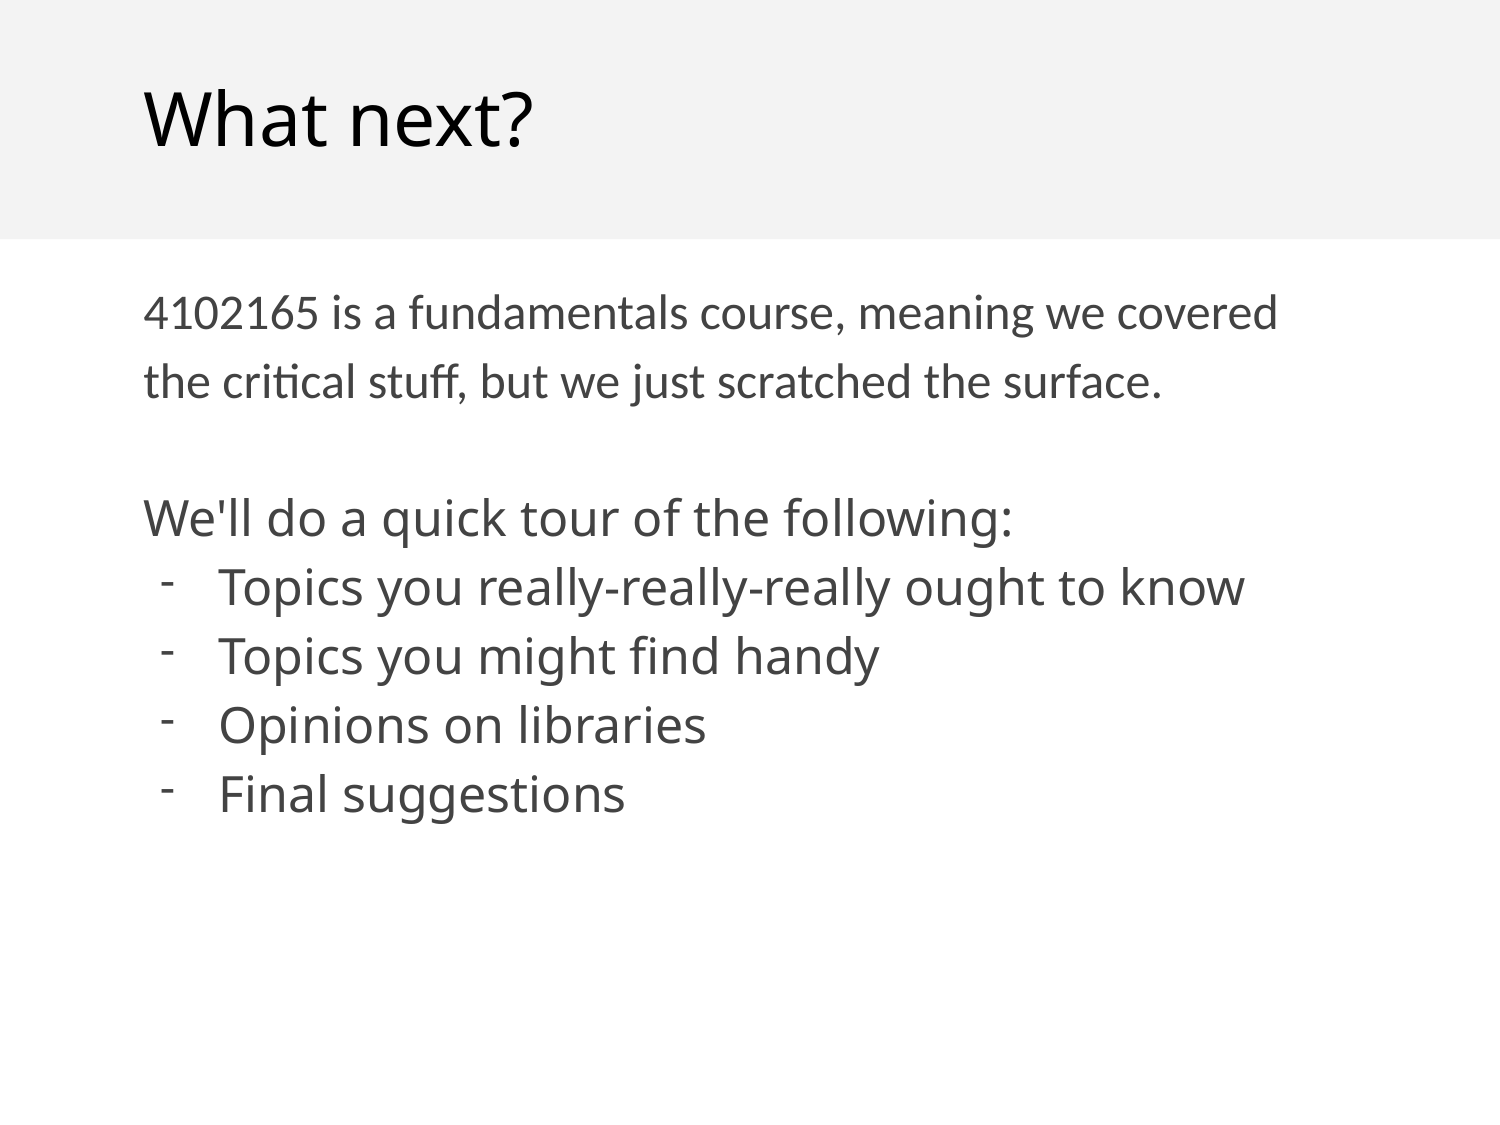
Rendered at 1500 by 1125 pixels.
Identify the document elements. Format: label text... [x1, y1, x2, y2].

list 4102165 is a fundamentals course, meaning we covered the critical stuff, but we just scratched the surface. We'll do a quick tour of the following: Topics you really-really-really ought to know Topics you might find handy Opinions on libraries Final suggestions [128, 255, 1372, 1004]
title What next? [128, 56, 1372, 183]
